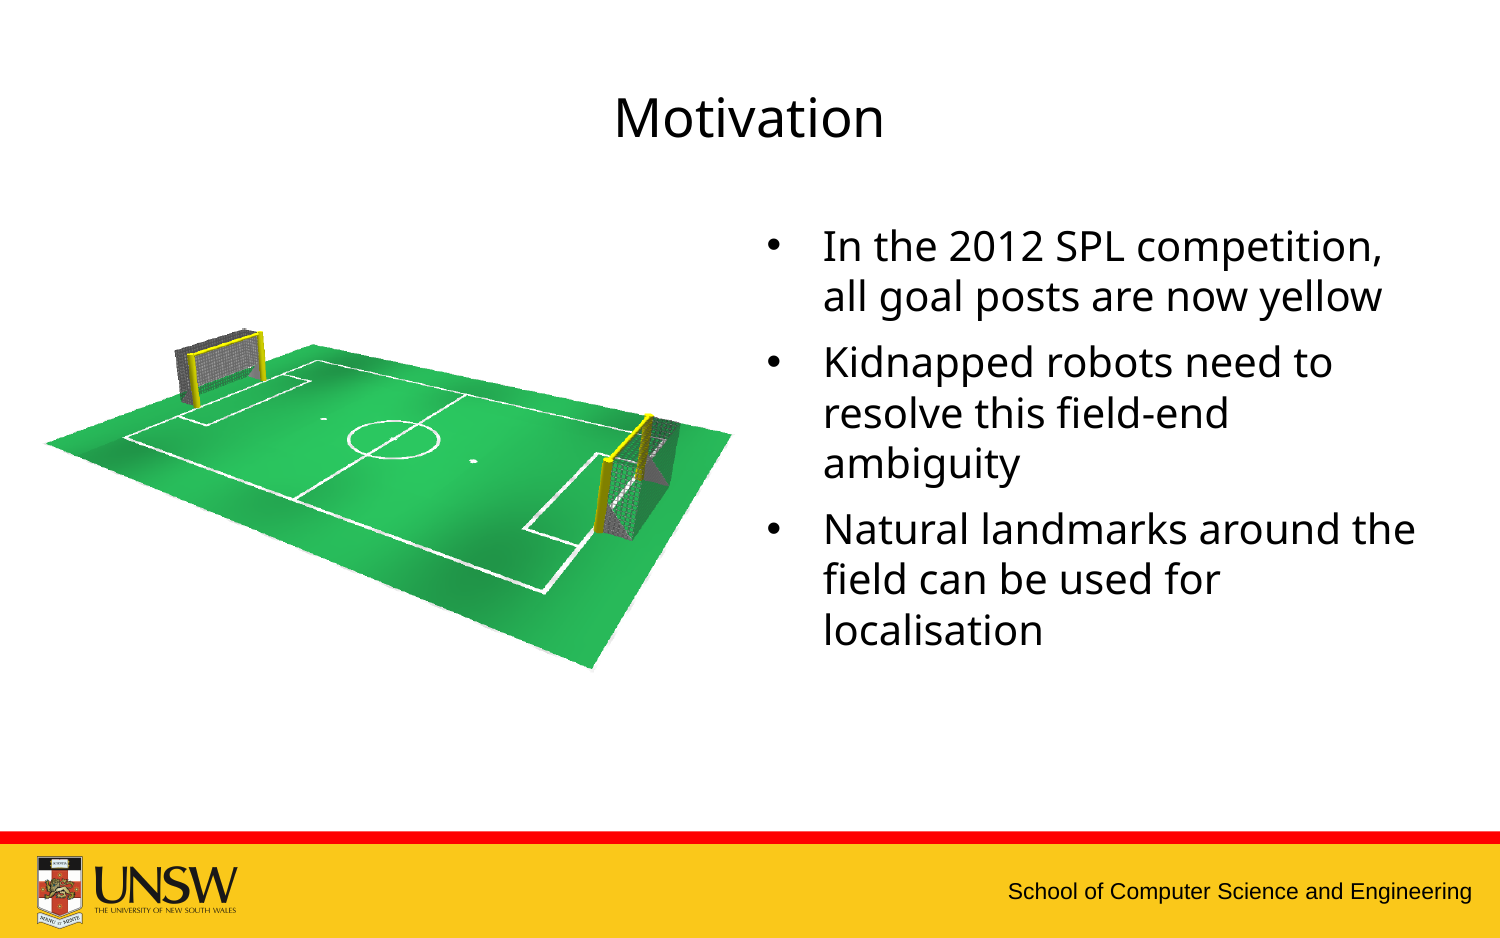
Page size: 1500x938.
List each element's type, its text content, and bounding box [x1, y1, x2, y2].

list In the 2012 SPL competition, all goal posts are now yellow Kidnapped robots need to resolve this field-end ambiguity Natural landmarks around the field can be used for localisation [766, 219, 1426, 839]
picture [29, 324, 751, 680]
picture [37, 856, 238, 929]
title Motivation [75, 37, 1425, 194]
